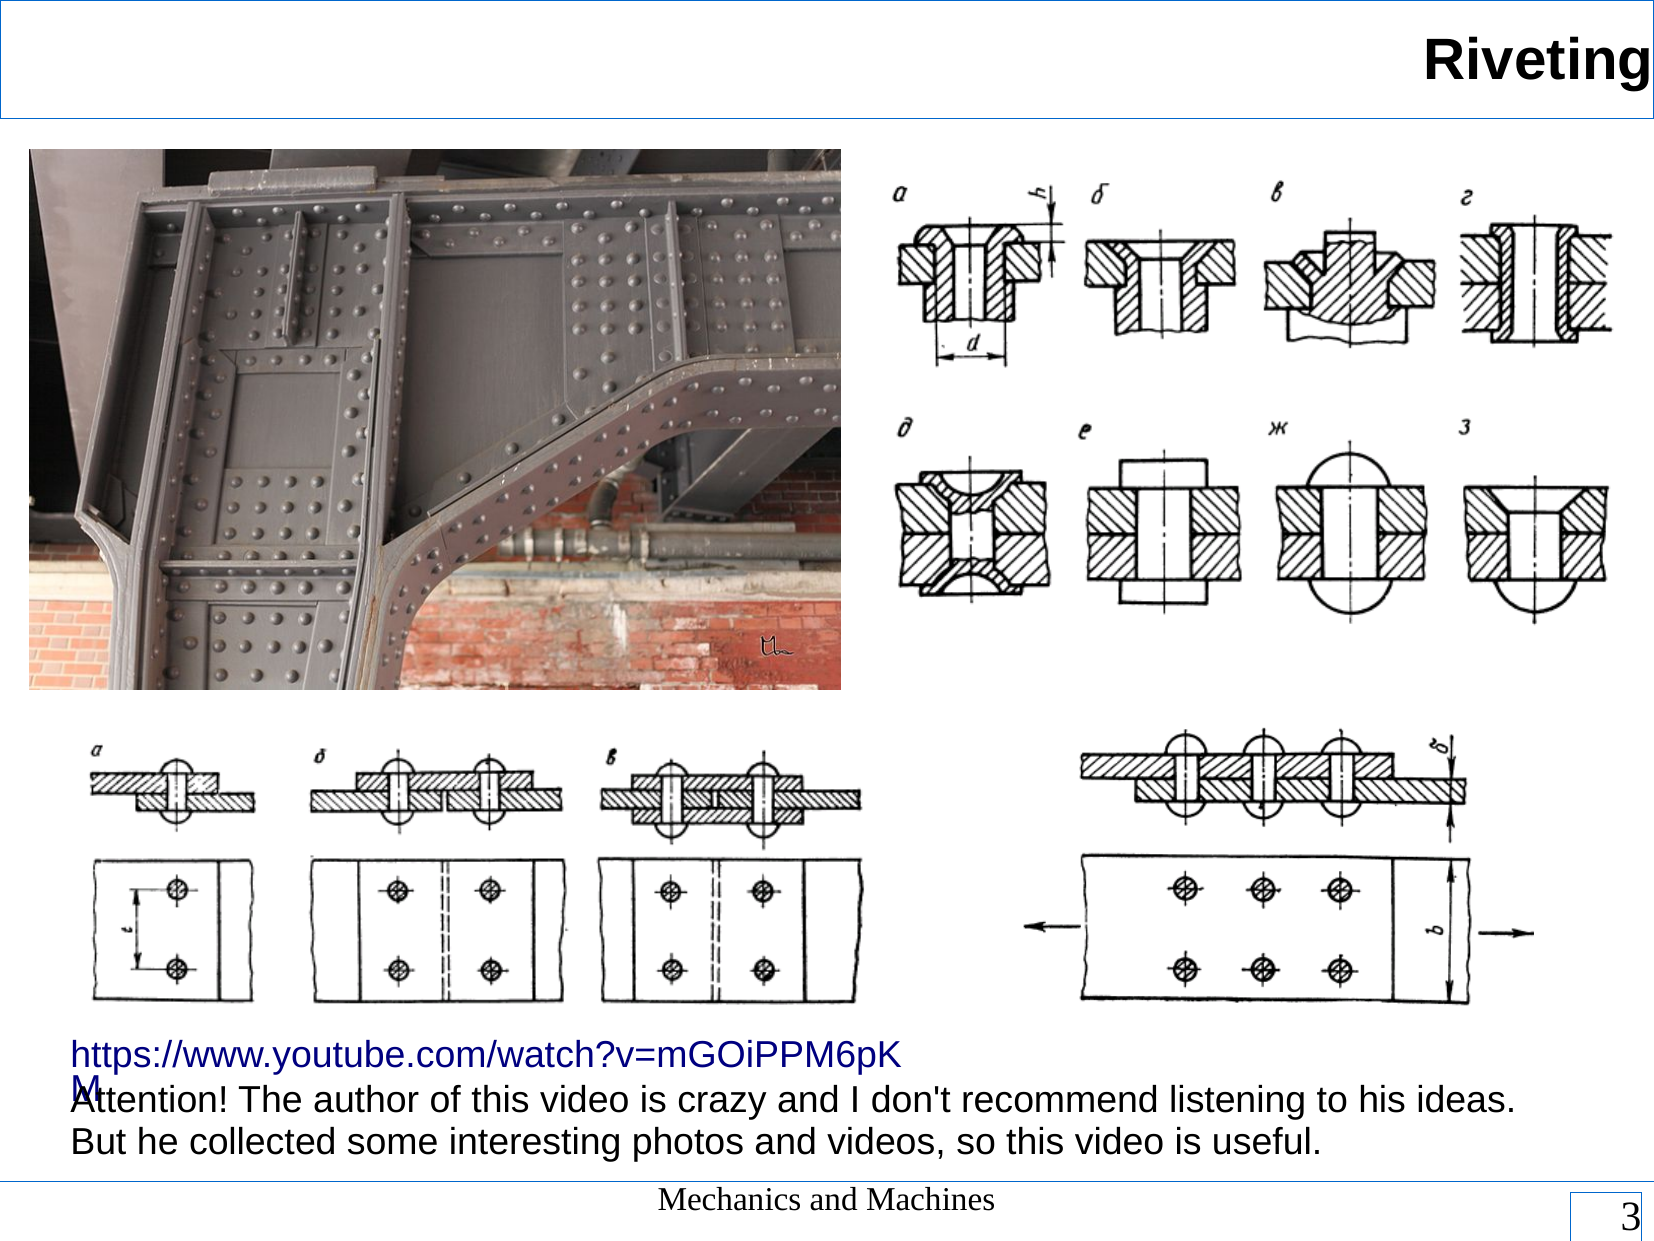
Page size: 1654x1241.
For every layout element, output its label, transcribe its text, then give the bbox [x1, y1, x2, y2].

text_box https://www.youtube.com/watch?v=mGOiPPM6pKM [55, 1026, 946, 1071]
picture [31, 719, 901, 1027]
text_box Attention! The author of this video is crazy and I don't recommend listening to his ideas. But he collected some interesting photos and videos, so this video is useful. [55, 1071, 1542, 1171]
picture [29, 149, 841, 691]
title Riveting [0, 0, 1654, 119]
picture [1020, 719, 1534, 1021]
picture [855, 167, 1636, 646]
